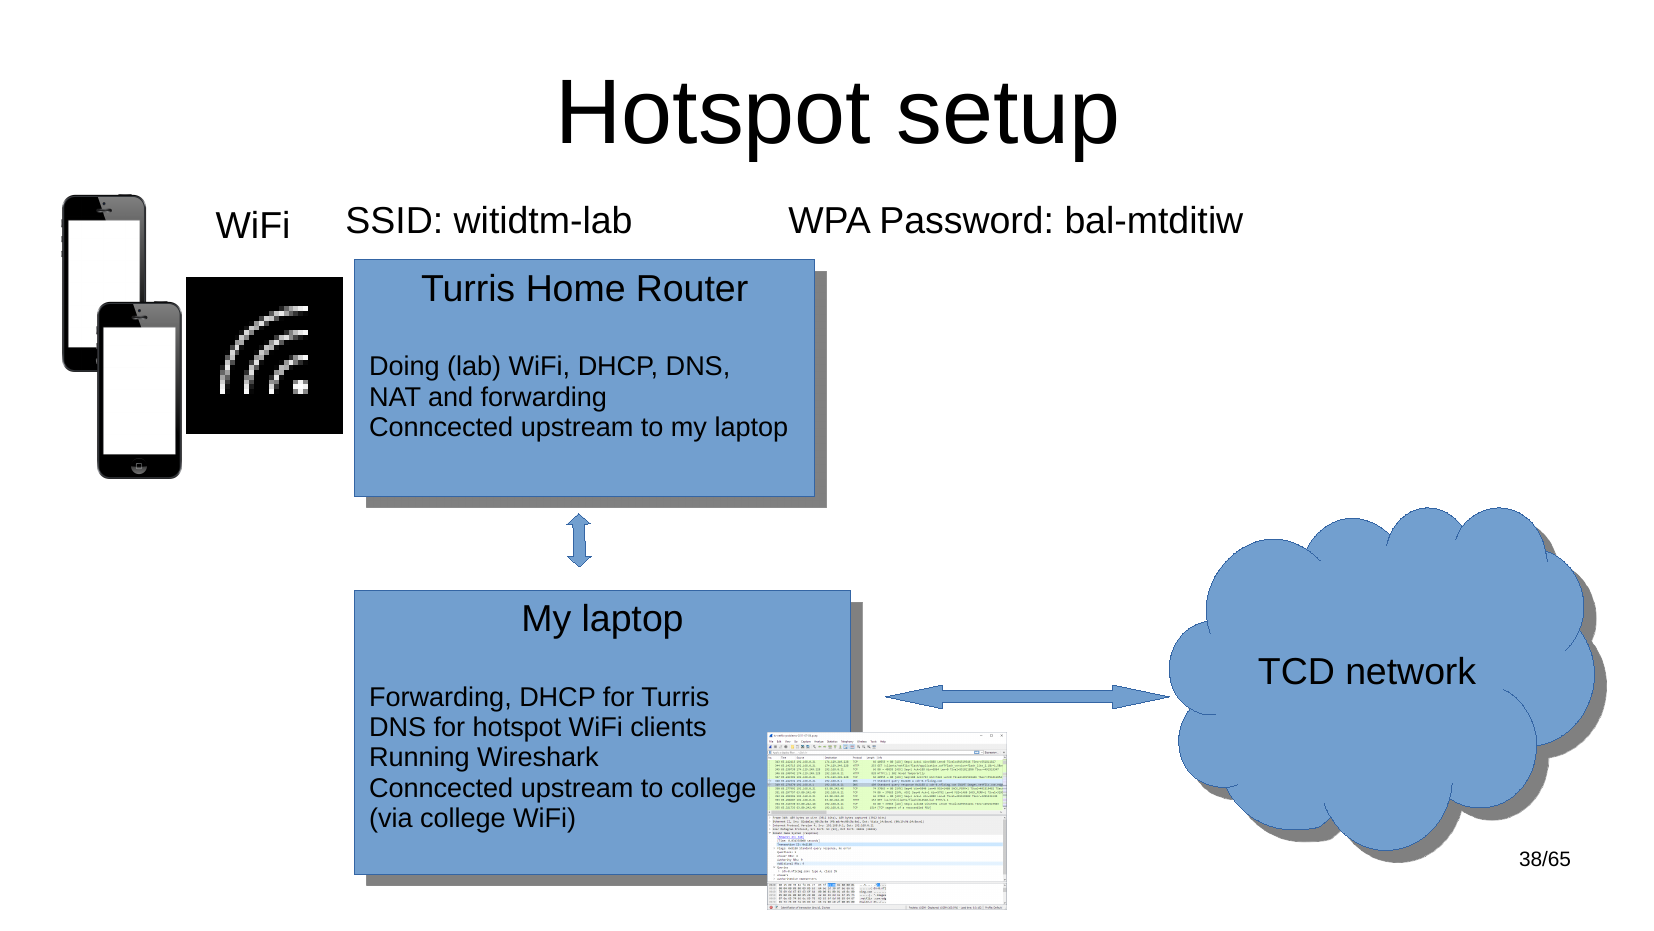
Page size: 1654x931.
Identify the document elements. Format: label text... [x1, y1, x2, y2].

text_box [566, 513, 592, 567]
text_box TCD network [1169, 507, 1595, 851]
picture [186, 277, 343, 434]
picture [767, 732, 1007, 910]
text_box My laptop Forwarding, DHCP for Turris DNS for hotspot WiFi clients Running Wireshark Conncected upstream to college (via college WiFi) [354, 590, 851, 875]
text_box SSID: witidtm-lab WPA Password: bal-mtditiw [330, 192, 1571, 250]
text_box Turris Home Router Doing (lab) WiFi, DHCP, DNS, NAT and forwarding Conncected upstream to my laptop [354, 259, 815, 497]
text_box WiFi [200, 197, 308, 254]
title Hotspot setup [94, 33, 1583, 189]
text_box [885, 685, 1170, 709]
picture [59, 194, 184, 479]
